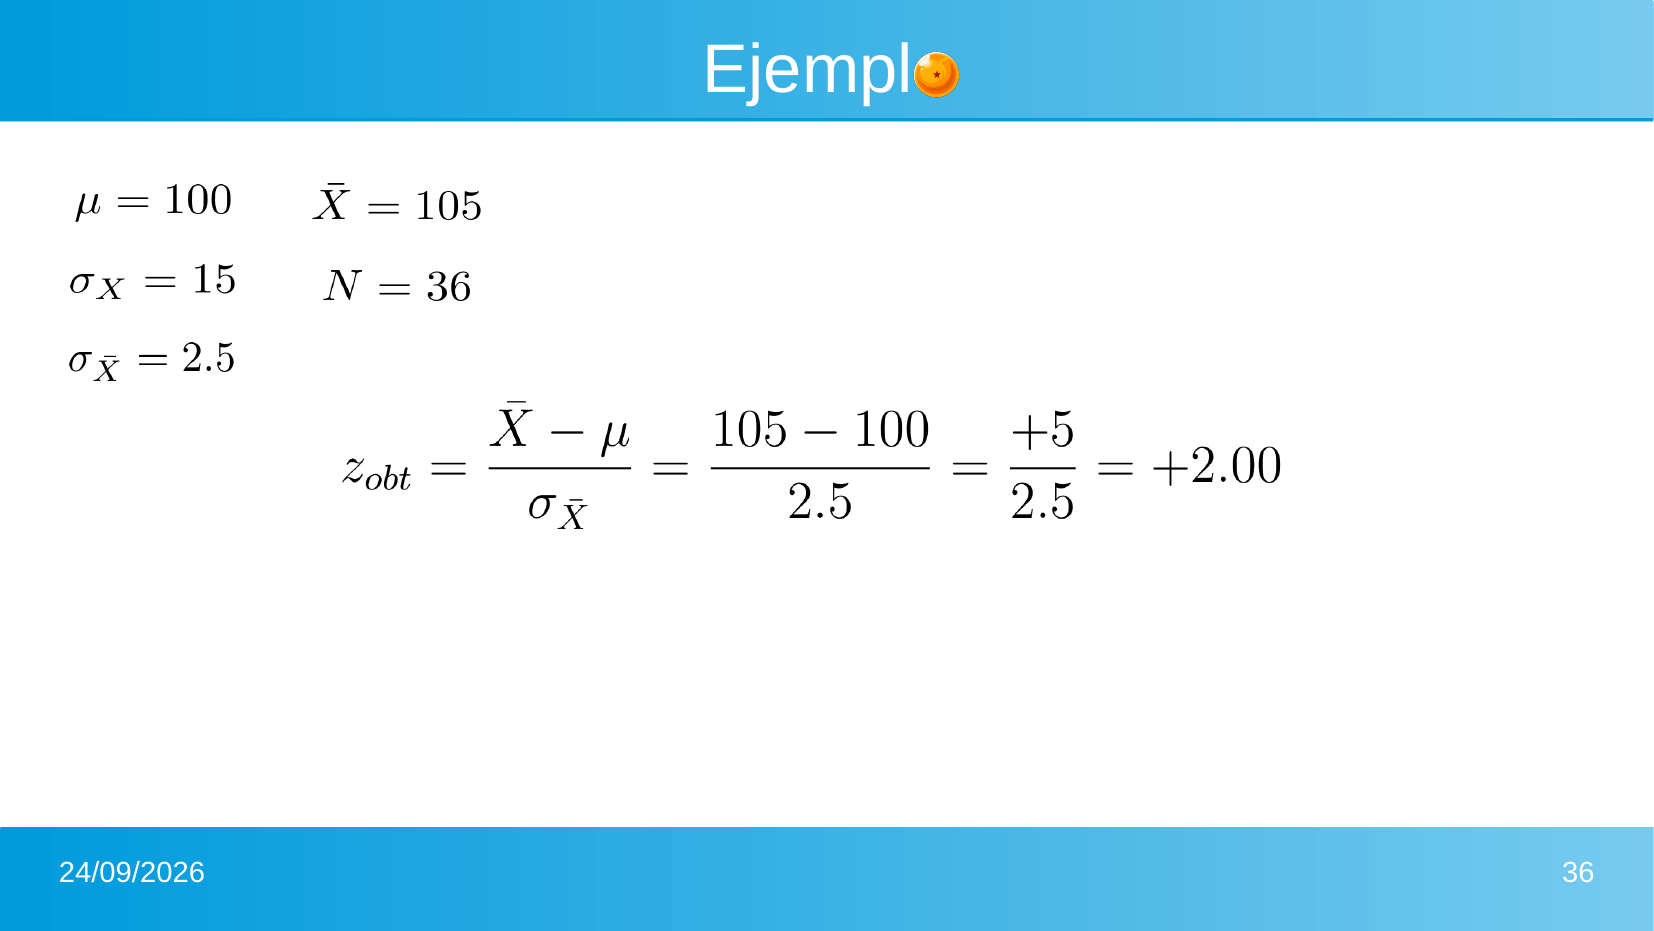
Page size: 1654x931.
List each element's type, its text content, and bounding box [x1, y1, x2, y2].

picture [70, 264, 235, 300]
picture [909, 48, 966, 105]
picture [341, 400, 1282, 530]
picture [69, 342, 234, 381]
title Ejempl [59, 29, 1595, 108]
picture [75, 184, 231, 222]
picture [312, 183, 481, 221]
picture [323, 270, 470, 301]
